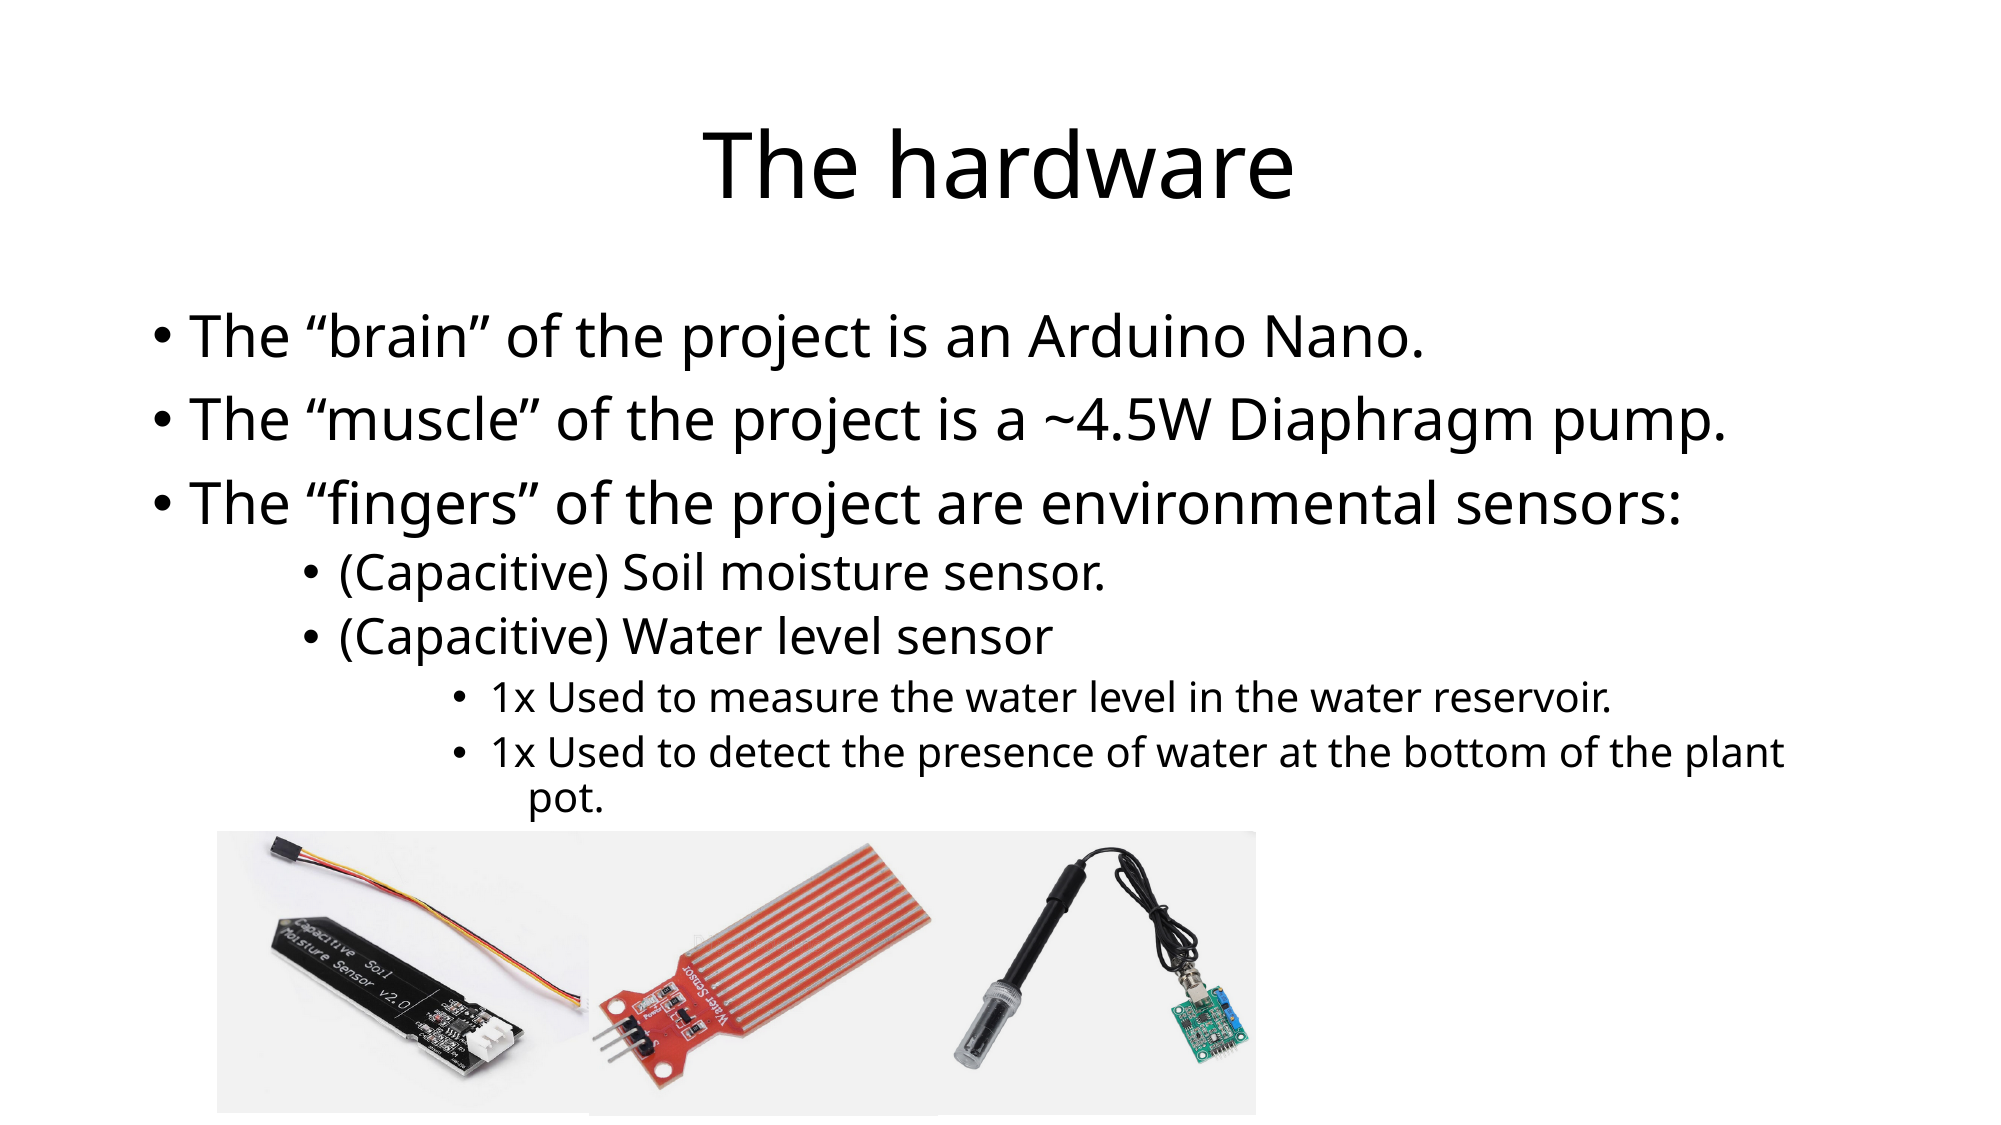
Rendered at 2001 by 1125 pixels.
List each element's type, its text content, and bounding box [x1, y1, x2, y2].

picture [217, 831, 1256, 1116]
title The hardware [137, 59, 1863, 278]
list The “brain” of the project is an Arduino Nano. The “muscle” of the project is a ~4.5W Diaphragm pump. The “fingers” of the project are environmental sensors: (Capacitive) Soil moisture sensor. (Capacitive) Water level sensor 1x Used to measure the water level in the water reservoir. 1x Used to detect the presence of water at the bottom of the plant pot. PH probe + sensor board [137, 299, 1863, 1014]
